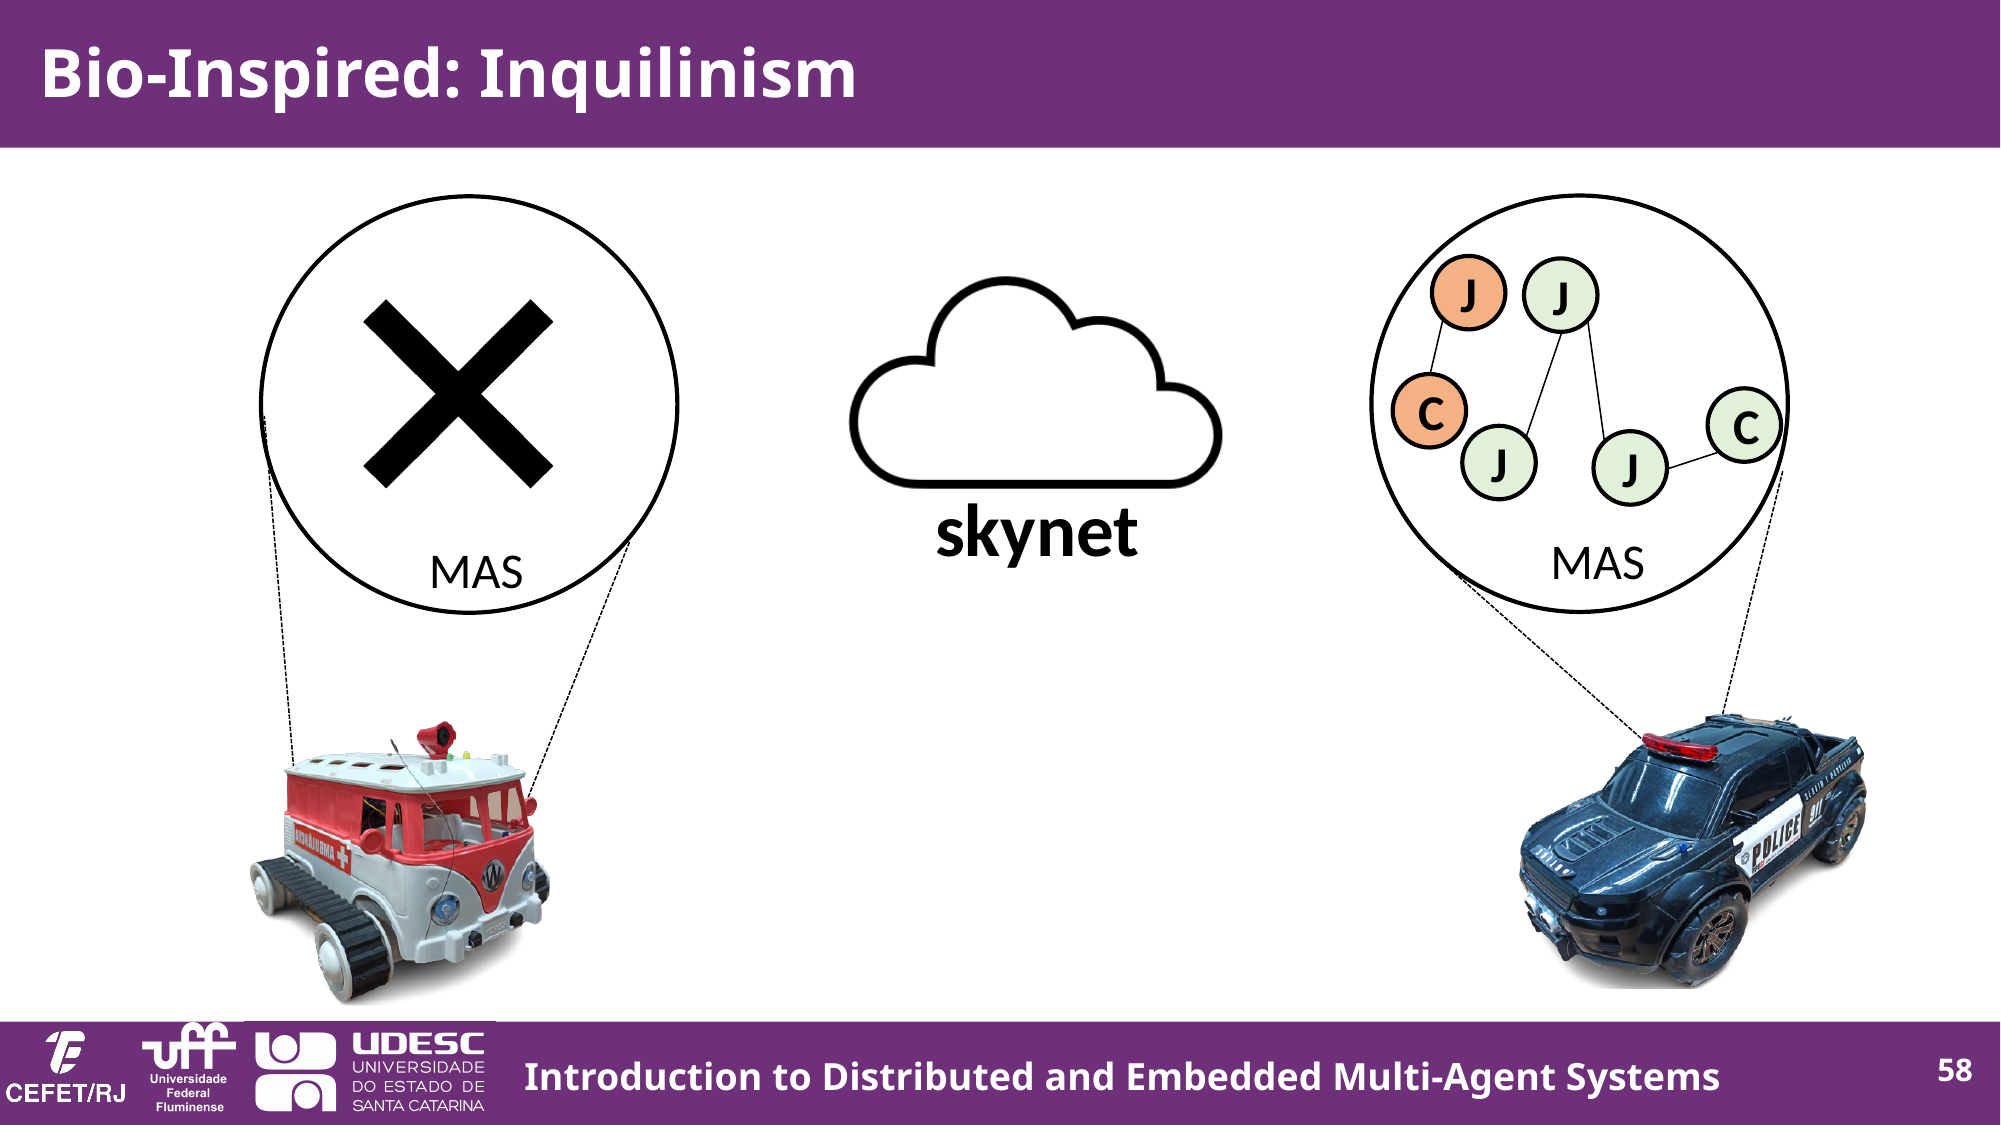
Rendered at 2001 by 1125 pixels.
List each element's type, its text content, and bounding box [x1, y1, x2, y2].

text_box J [1462, 425, 1536, 500]
picture [244, 1021, 496, 1123]
text_box MAS [1535, 522, 1660, 598]
picture [6, 1009, 125, 1125]
text_box C [1392, 374, 1467, 448]
text_box C [1707, 388, 1782, 462]
picture [1513, 711, 1872, 989]
text_box [1371, 195, 1788, 612]
picture [245, 719, 555, 1006]
text_box [260, 196, 678, 606]
picture [141, 1021, 237, 1117]
picture [824, 170, 1249, 595]
text_box J [1523, 258, 1598, 332]
text_box Bio-Inspired: Inquilinism [25, 23, 1999, 119]
text_box J [1431, 255, 1506, 330]
text_box [420, 607, 518, 613]
text_box J [1593, 431, 1668, 505]
text_box MAS [414, 531, 539, 607]
picture [329, 265, 587, 522]
